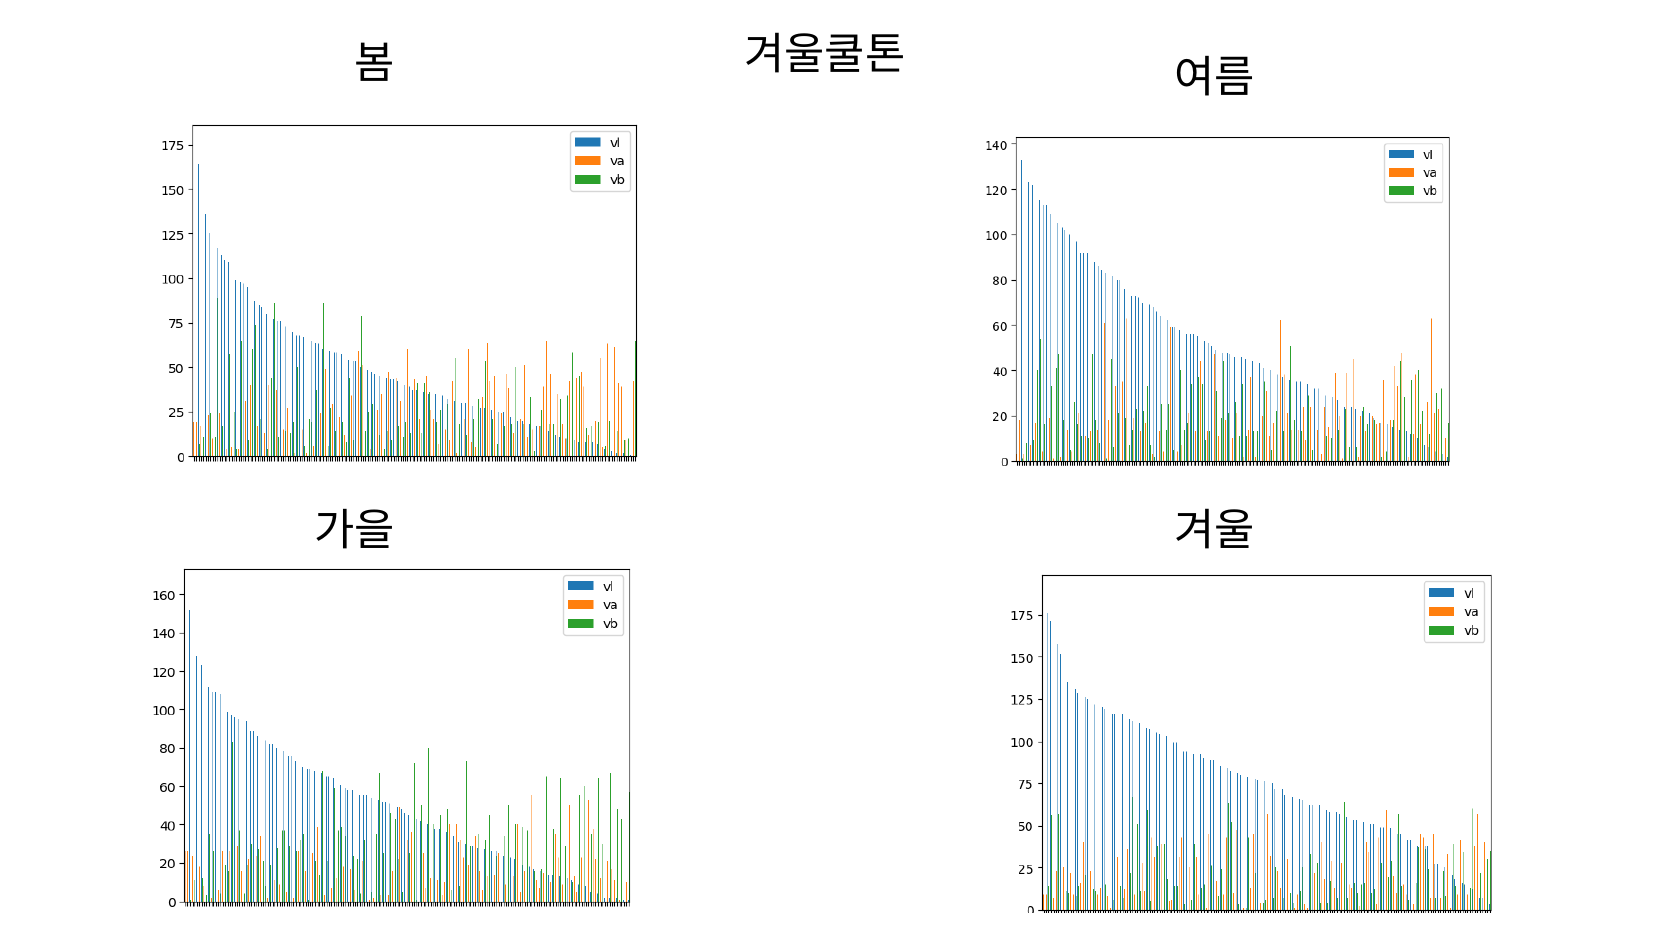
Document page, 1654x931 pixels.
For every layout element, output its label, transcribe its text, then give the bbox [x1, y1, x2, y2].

picture [150, 112, 651, 464]
text_box 가을 [300, 487, 491, 562]
text_box 겨울쿨톤 [712, 0, 938, 151]
picture [150, 562, 638, 911]
picture [975, 123, 1463, 472]
picture [1010, 562, 1501, 913]
text_box 여름 [1159, 34, 1351, 113]
text_box 봄 [262, 0, 488, 156]
text_box 겨울 [1159, 487, 1351, 562]
